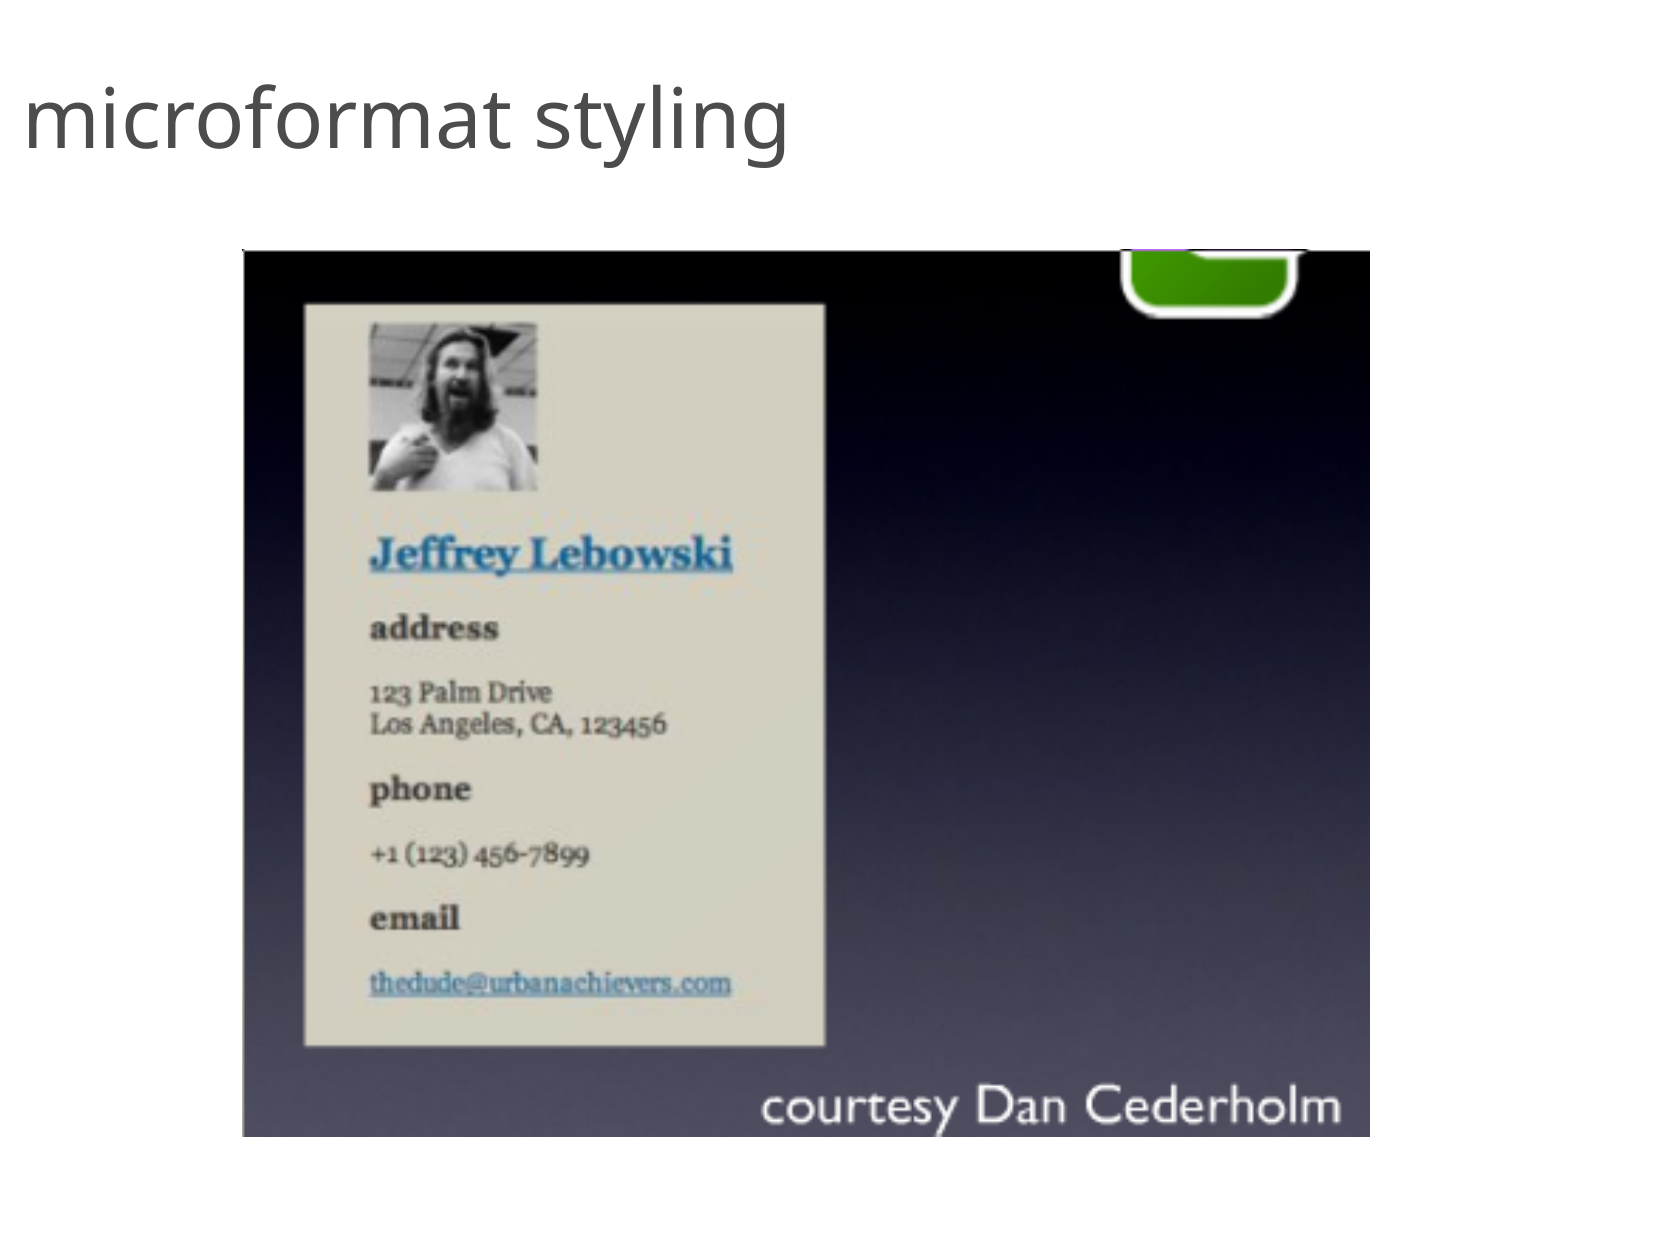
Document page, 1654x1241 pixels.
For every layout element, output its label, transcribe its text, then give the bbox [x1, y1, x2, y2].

picture [242, 249, 1370, 1137]
title microformat styling [22, 26, 1654, 205]
